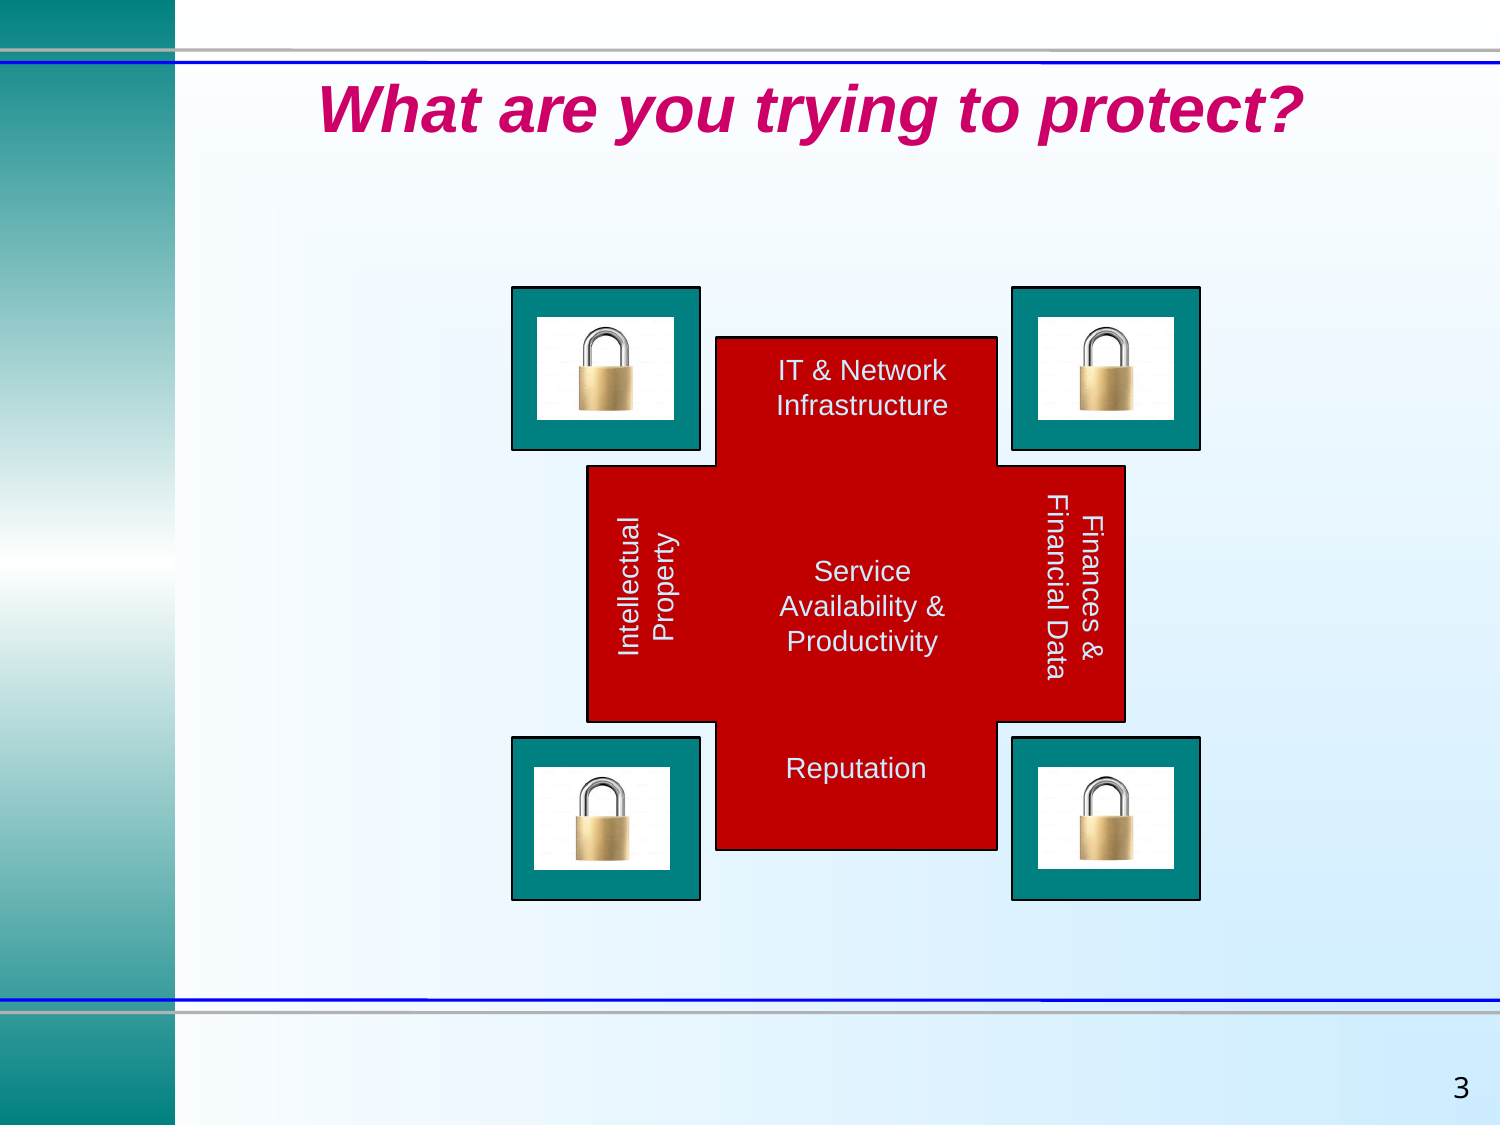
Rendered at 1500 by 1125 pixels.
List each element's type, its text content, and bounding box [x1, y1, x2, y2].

text_box [512, 737, 700, 901]
text_box [587, 337, 1126, 851]
text_box Reputation [731, 741, 982, 792]
text_box IT & Network Infrastructure [737, 343, 988, 429]
text_box Intellectual Property [601, 462, 687, 713]
text_box Service Availability & Productivity [737, 544, 988, 666]
text_box [512, 287, 700, 451]
text_box What are you trying to protect? [174, 62, 1451, 151]
picture [175, 1015, 1500, 1125]
picture [175, 65, 1500, 998]
picture [175, 0, 1500, 48]
text_box [1012, 737, 1200, 901]
picture [175, 52, 1500, 61]
text_box [1012, 287, 1200, 451]
picture [175, 1002, 1500, 1011]
text_box Finances & Financial Data [1034, 462, 1120, 713]
